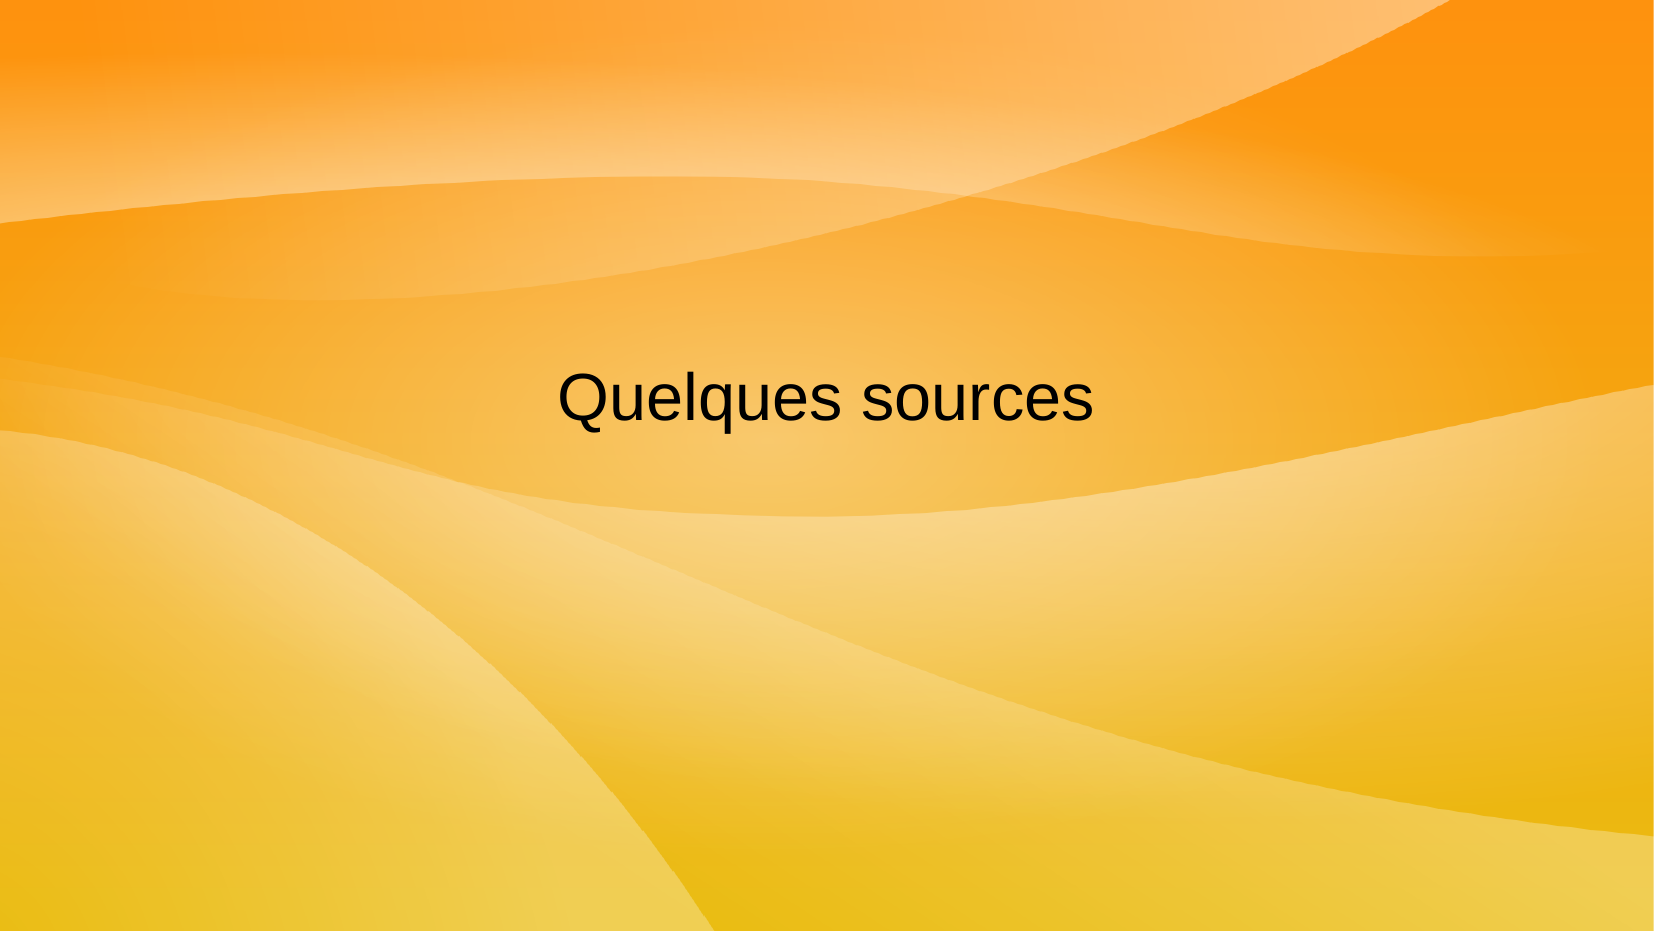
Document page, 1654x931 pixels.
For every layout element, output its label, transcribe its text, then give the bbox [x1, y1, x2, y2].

subtitle Quelques sources [82, 37, 1571, 757]
picture [0, 0, 1654, 931]
